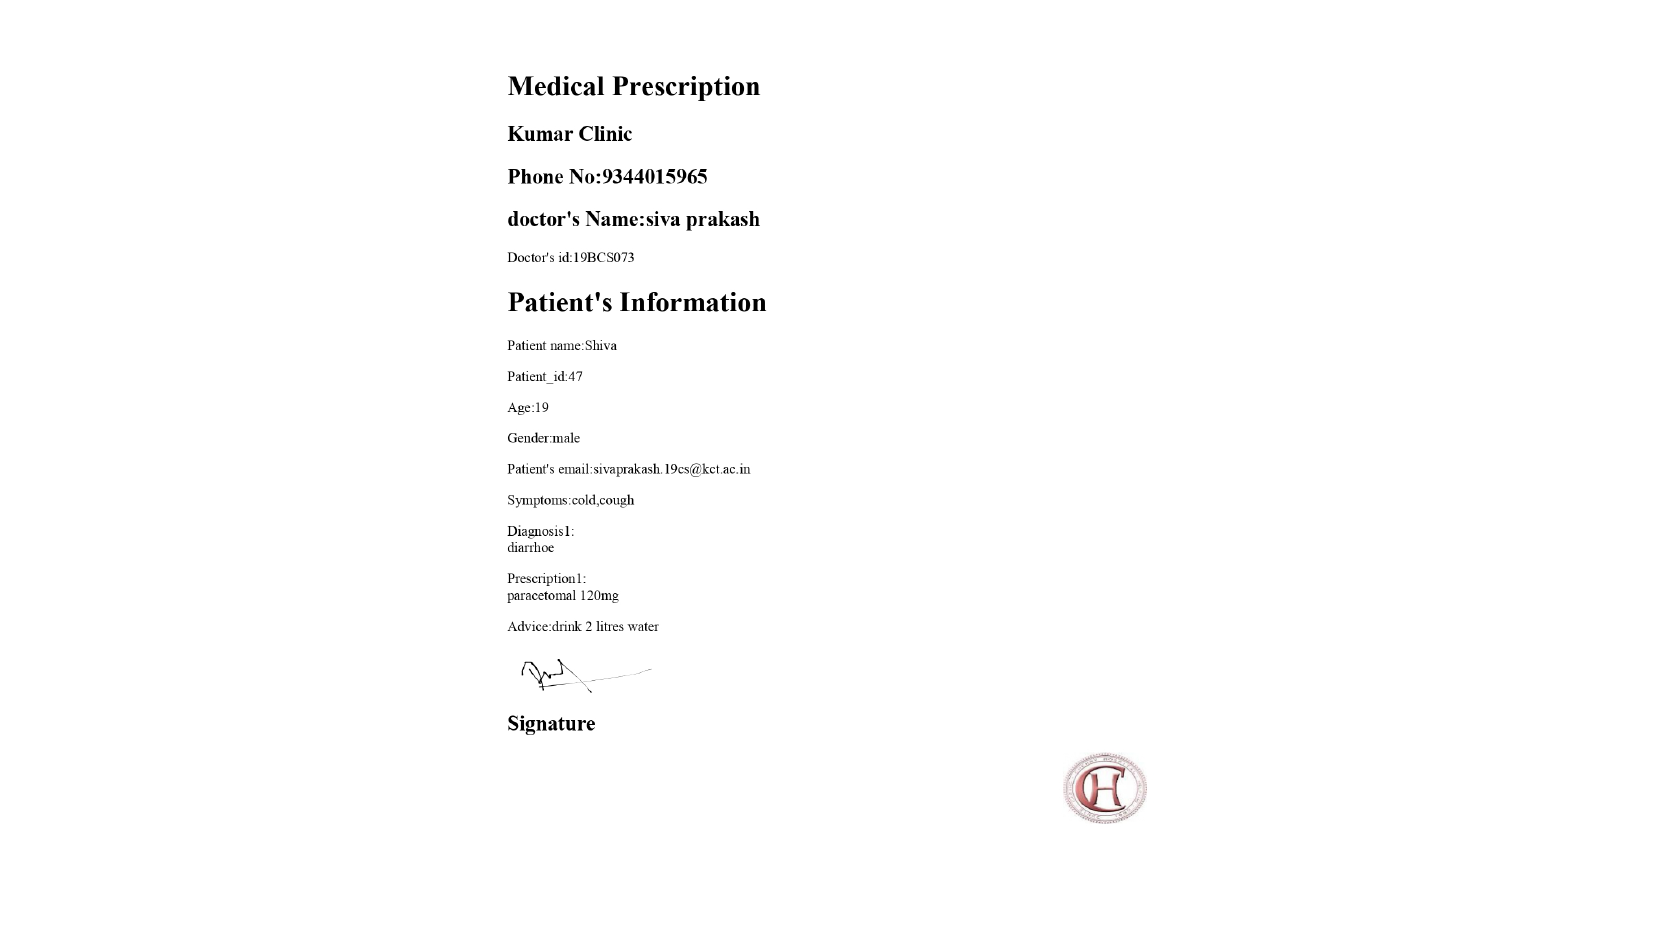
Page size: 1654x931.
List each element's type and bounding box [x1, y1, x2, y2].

picture [467, 9, 1187, 908]
